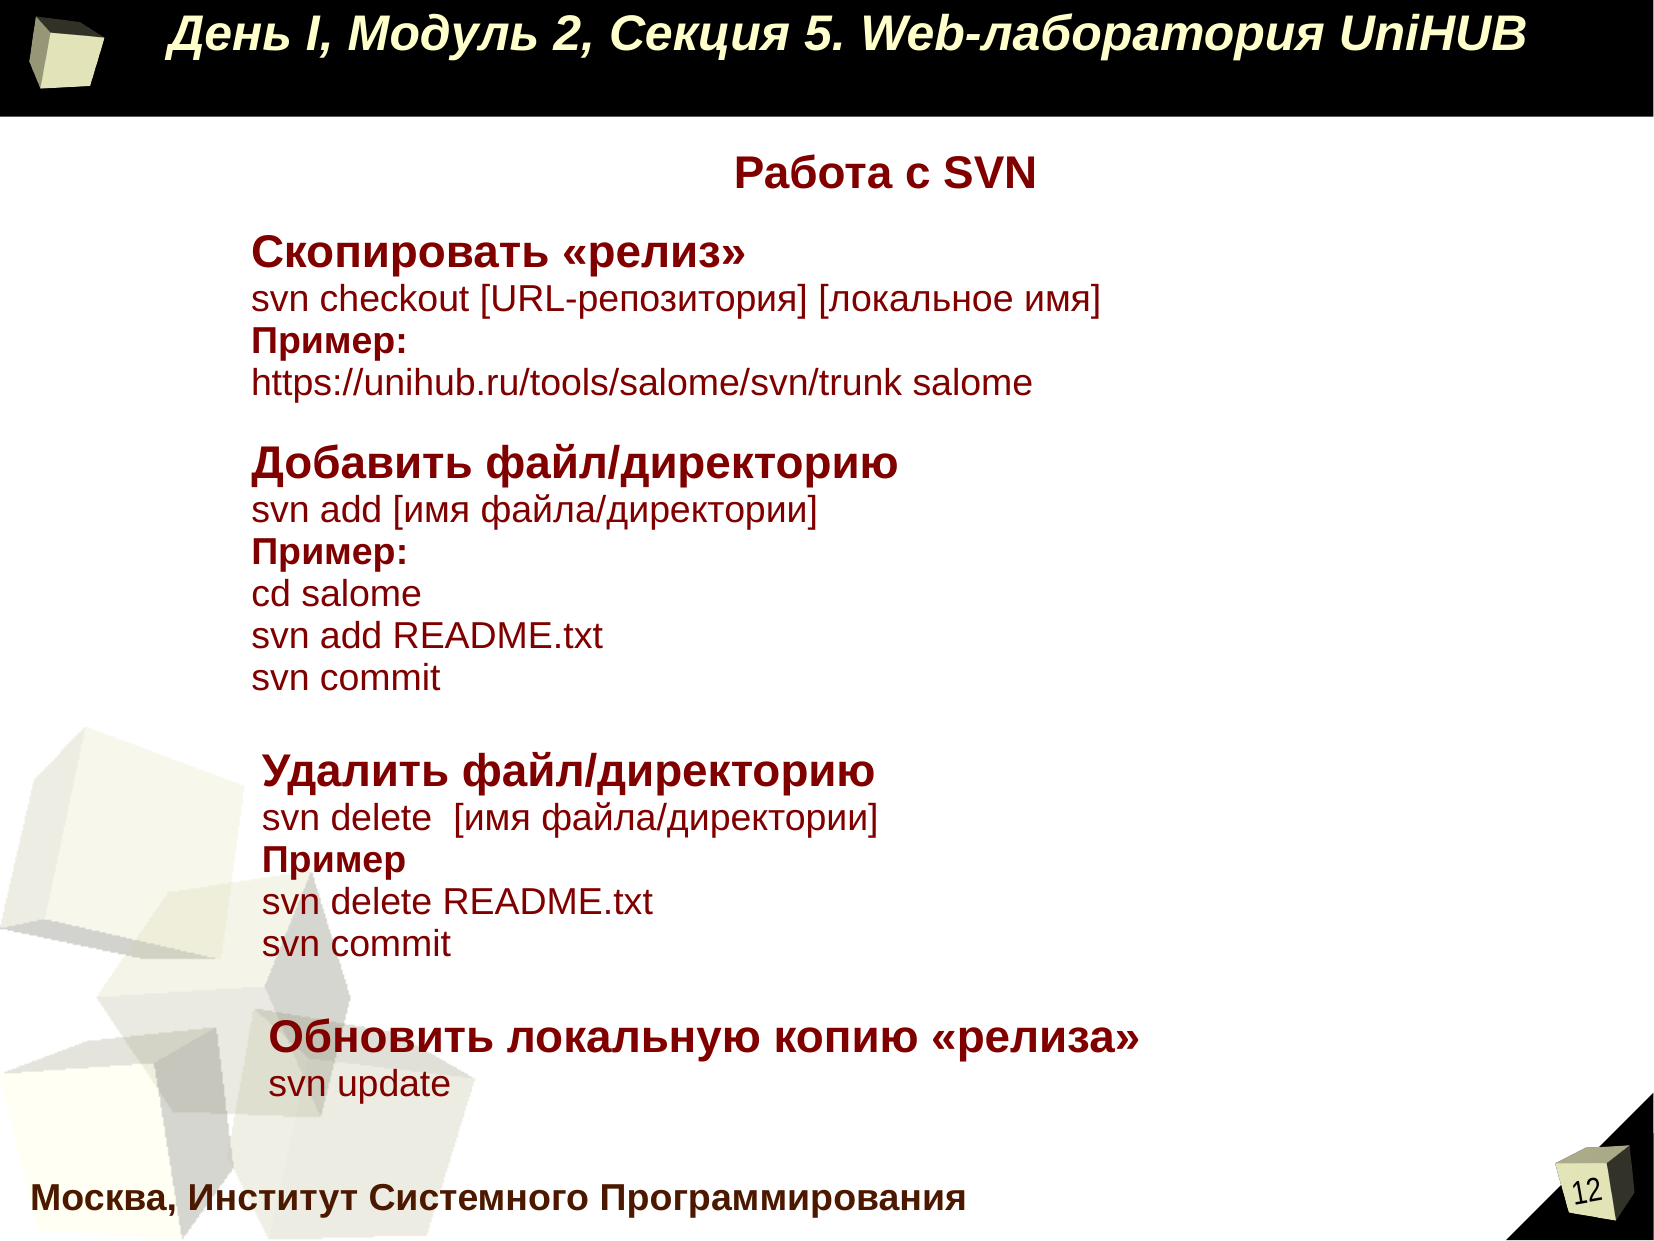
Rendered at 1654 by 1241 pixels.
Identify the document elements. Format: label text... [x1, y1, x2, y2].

text_box Добавить файл/директорию svn add [имя файла/директории] Пример: cd salome svn add README.txt svn commit [236, 430, 1447, 709]
text_box Обновить локальную копию «релиза» svn update [253, 1003, 1418, 1121]
text_box Удалить файл/директорию svn delete [имя файла/директории] Пример svn delete README.txt svn commit [247, 737, 1536, 975]
text_box Скопировать «релиз» svn checkout [URL-репозитория] [локальное имя] Пример: https://unihub.ru/tools/salome/svn/trunk salome [236, 218, 1505, 414]
text_box Работа с SVN [719, 139, 1270, 207]
picture [0, 726, 477, 1241]
picture [464, 1193, 472, 1198]
